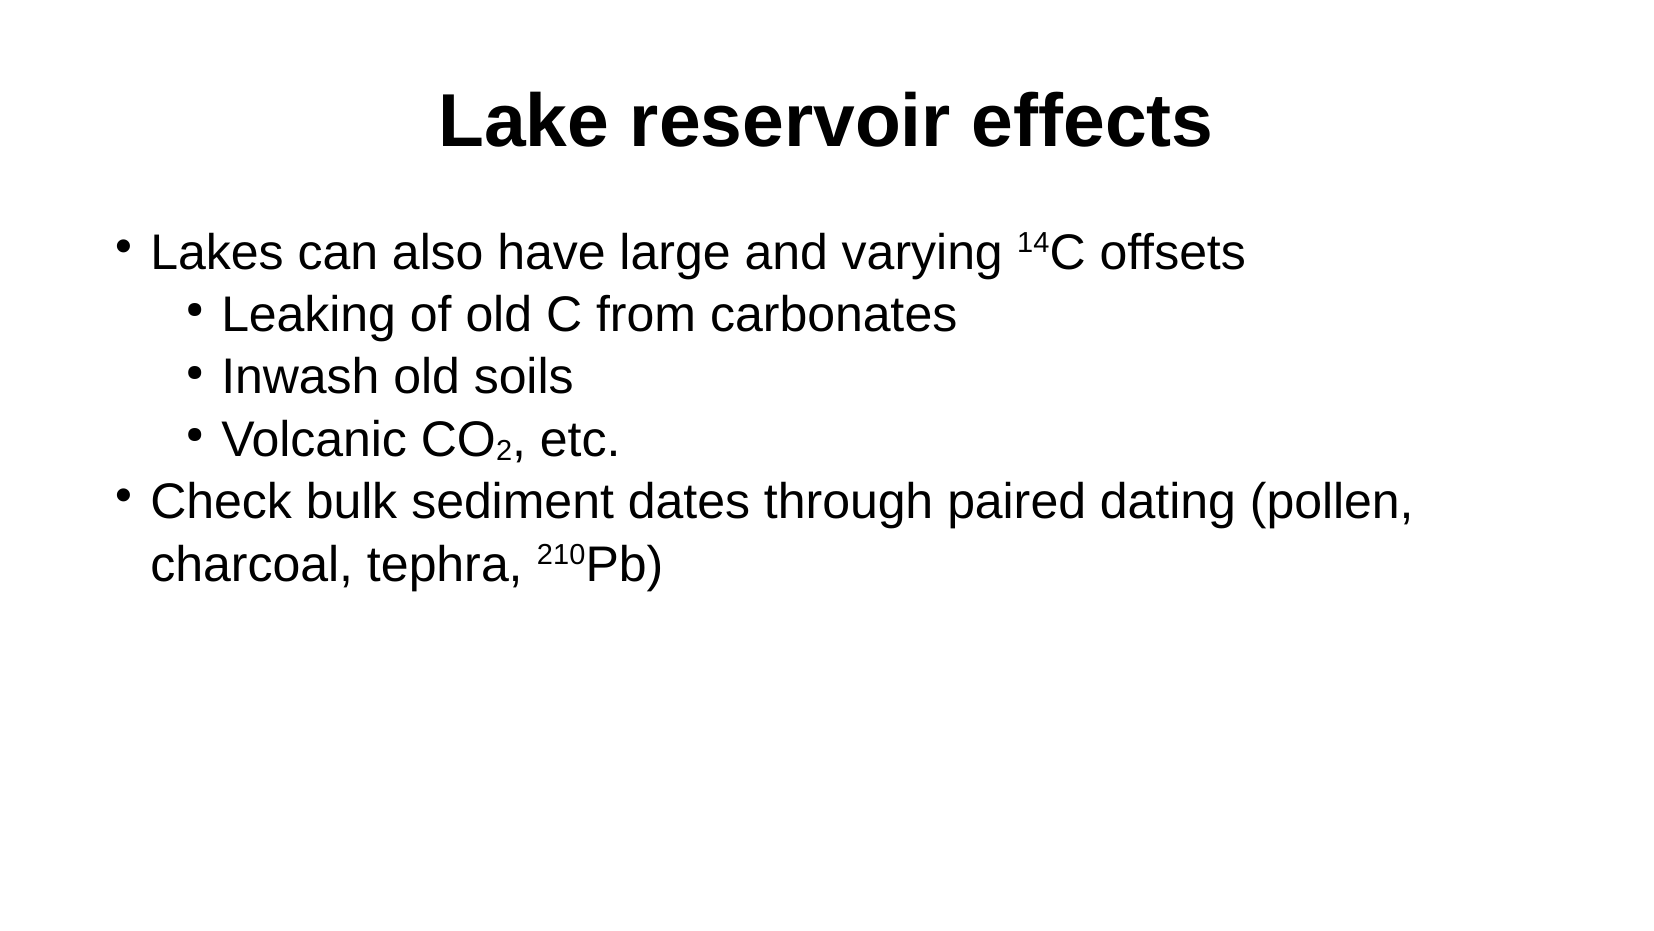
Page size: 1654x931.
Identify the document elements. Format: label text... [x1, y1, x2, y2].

text_box Lake reservoir effects [82, 37, 1570, 192]
text_box Lakes can also have large and varying 14C offsets Leaking of old C from carbonates Inwash old soils Volcanic CO2, etc. Check bulk sediment dates through paired dating (pollen, charcoal, tephra, 210Pb) [114, 216, 1603, 669]
